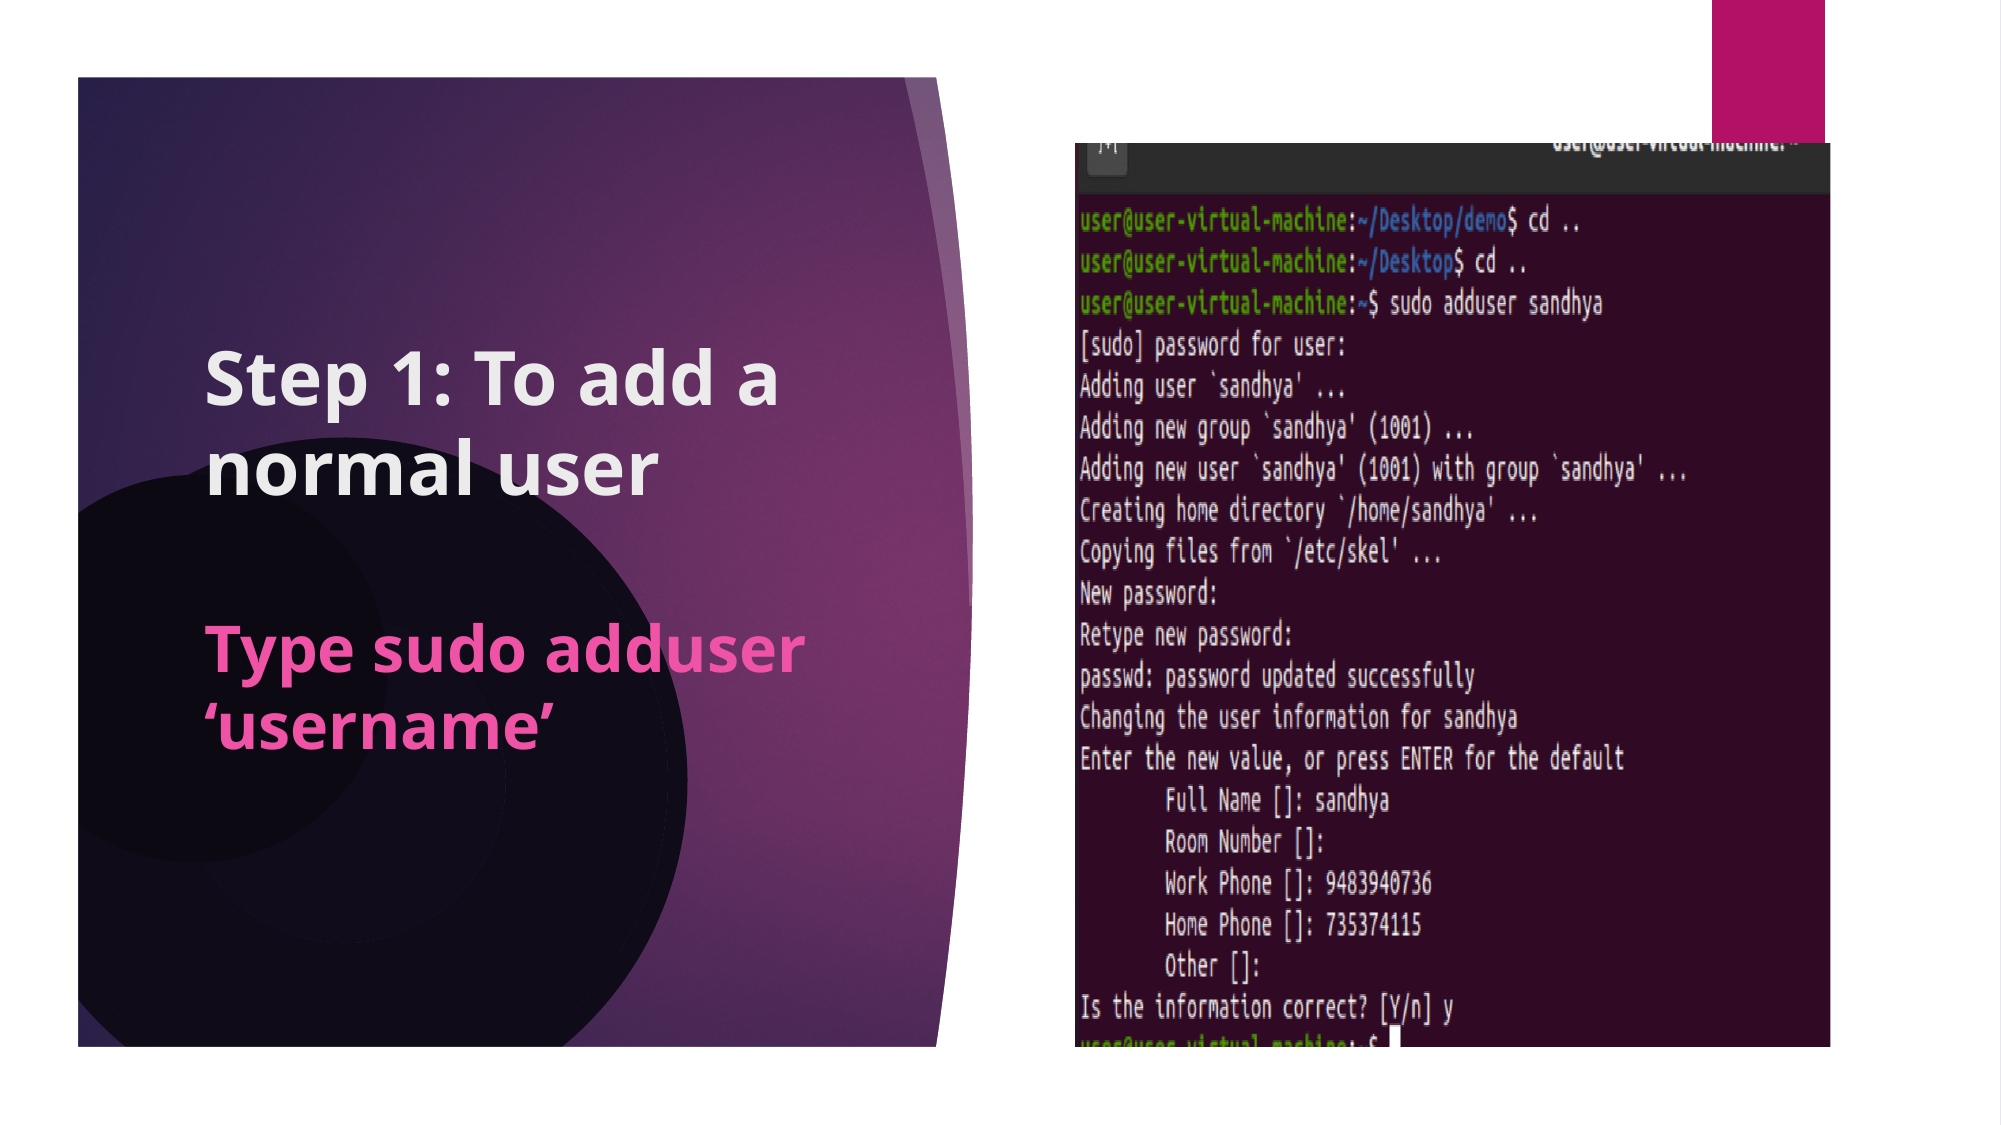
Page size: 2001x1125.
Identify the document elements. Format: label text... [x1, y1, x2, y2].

list Type sudo adduser ‘username’ [189, 600, 823, 826]
title Step 1: To add a normal user [189, 277, 824, 563]
picture [1075, 143, 1831, 1048]
